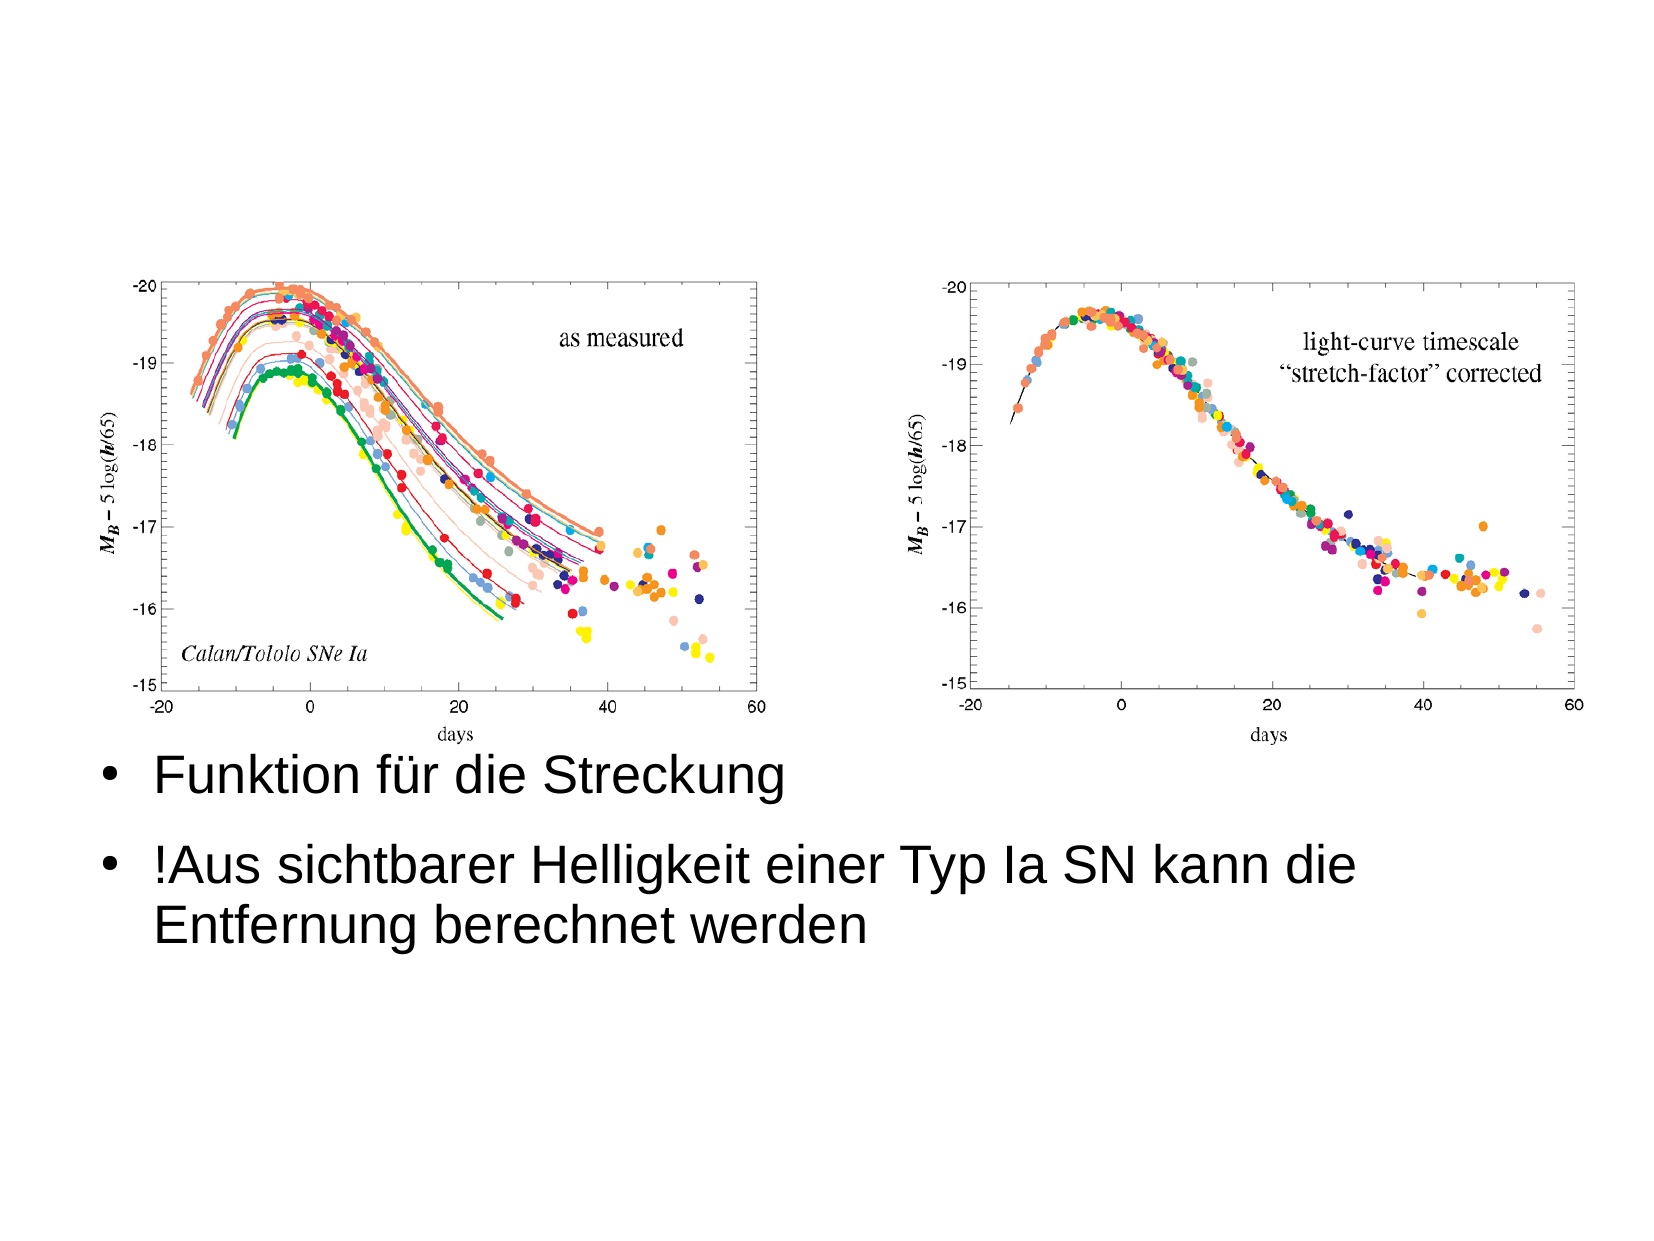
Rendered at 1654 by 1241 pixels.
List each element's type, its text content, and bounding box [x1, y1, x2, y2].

picture [82, 277, 1591, 745]
list Funktion für die Streckung !Aus sichtbarer Helligkeit einer Typ Ia SN kann die Entfernung berechnet werden [82, 745, 1524, 1109]
